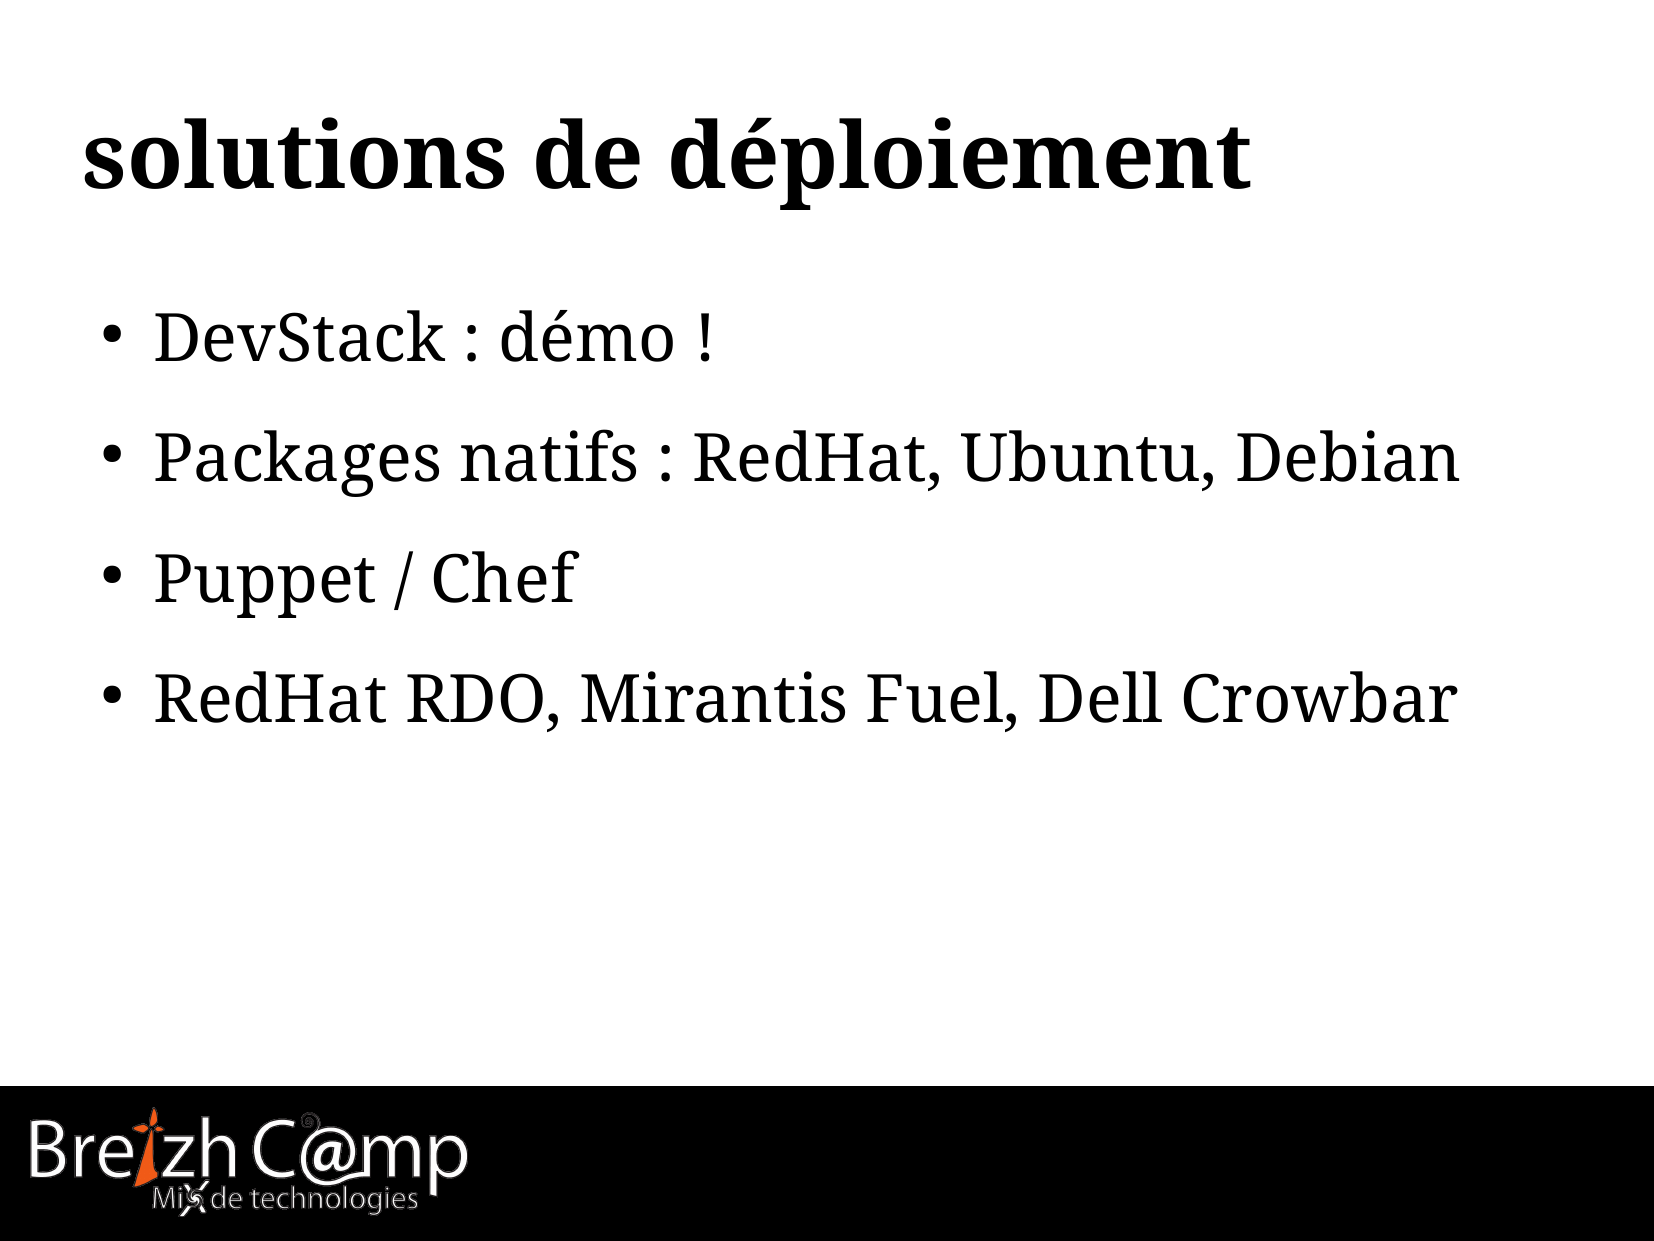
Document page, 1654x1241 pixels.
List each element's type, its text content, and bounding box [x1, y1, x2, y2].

picture [30, 1107, 468, 1217]
title solutions de déploiement [82, 49, 1571, 257]
list DevStack : démo ! Packages natifs : RedHat, Ubuntu, Debian Puppet / Chef RedHat RDO, Mirantis Fuel, Dell Crowbar [82, 290, 1538, 1010]
